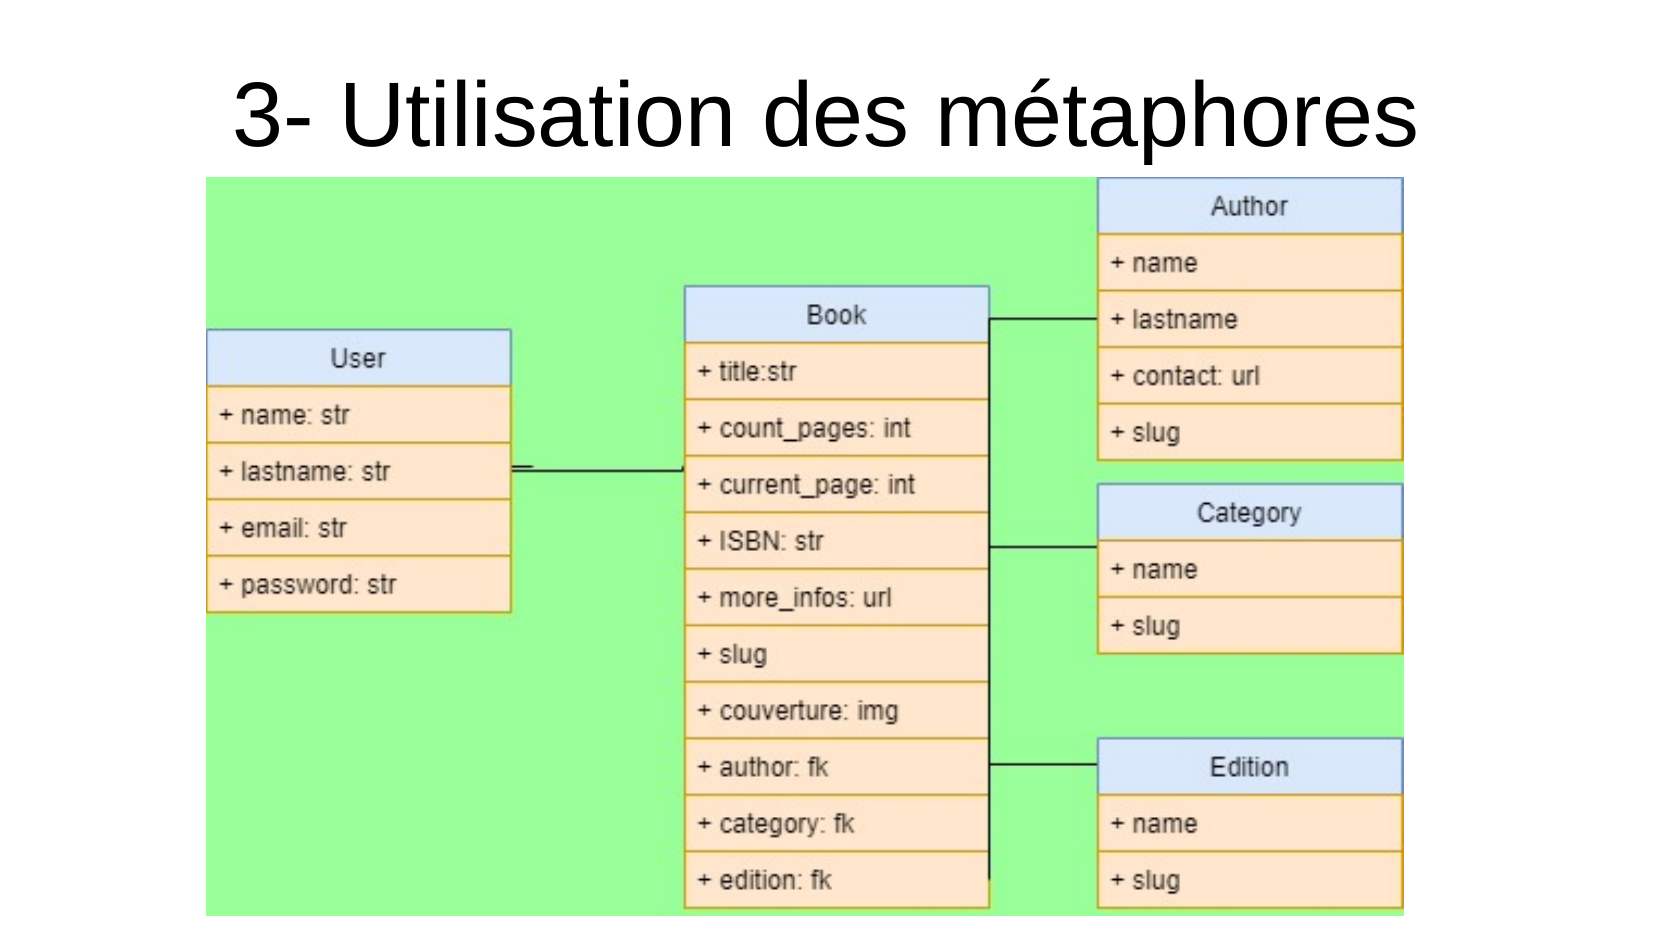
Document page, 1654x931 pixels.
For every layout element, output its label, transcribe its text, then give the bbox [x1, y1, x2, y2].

picture [206, 177, 1404, 916]
title 3- Utilisation des métaphores [82, 37, 1571, 193]
